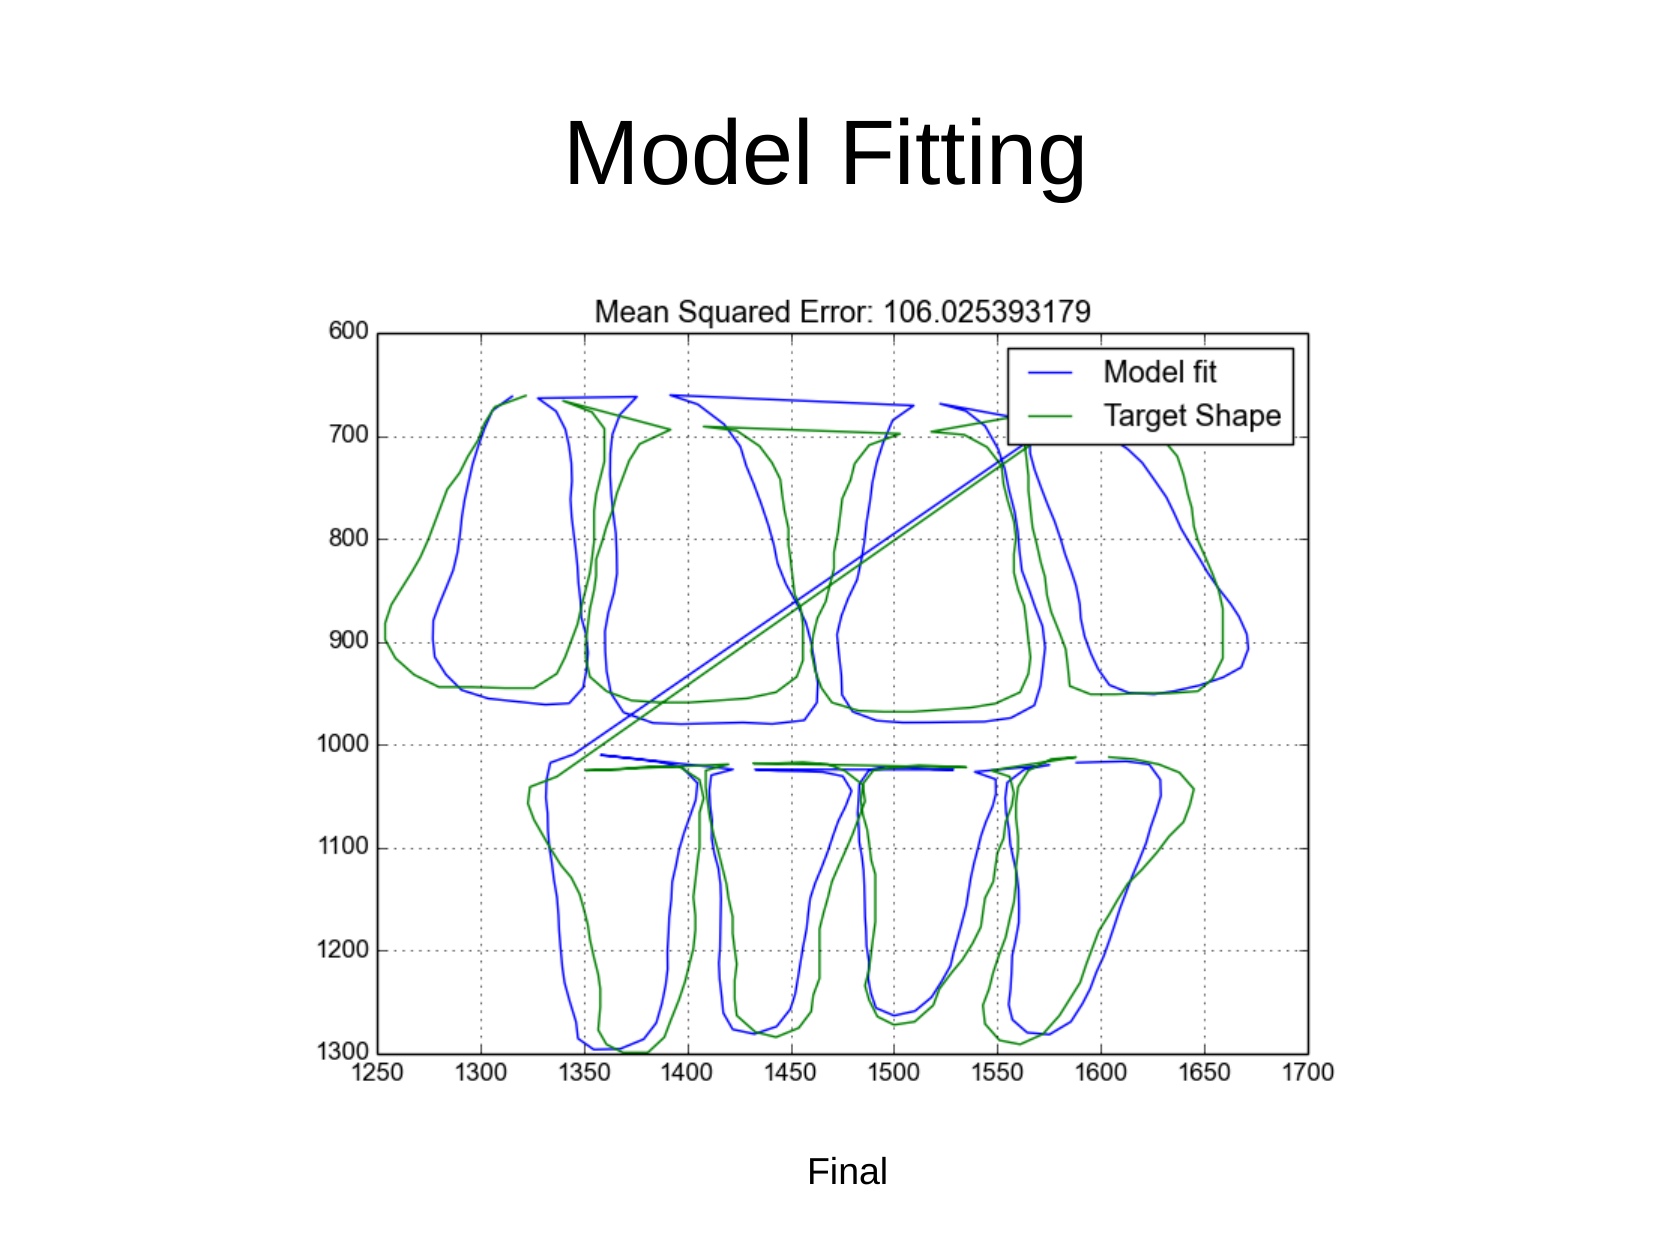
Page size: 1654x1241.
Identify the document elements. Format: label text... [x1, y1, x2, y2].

text_box Final [390, 1143, 1306, 1201]
title Model Fitting [82, 49, 1571, 257]
picture [227, 243, 1428, 1144]
